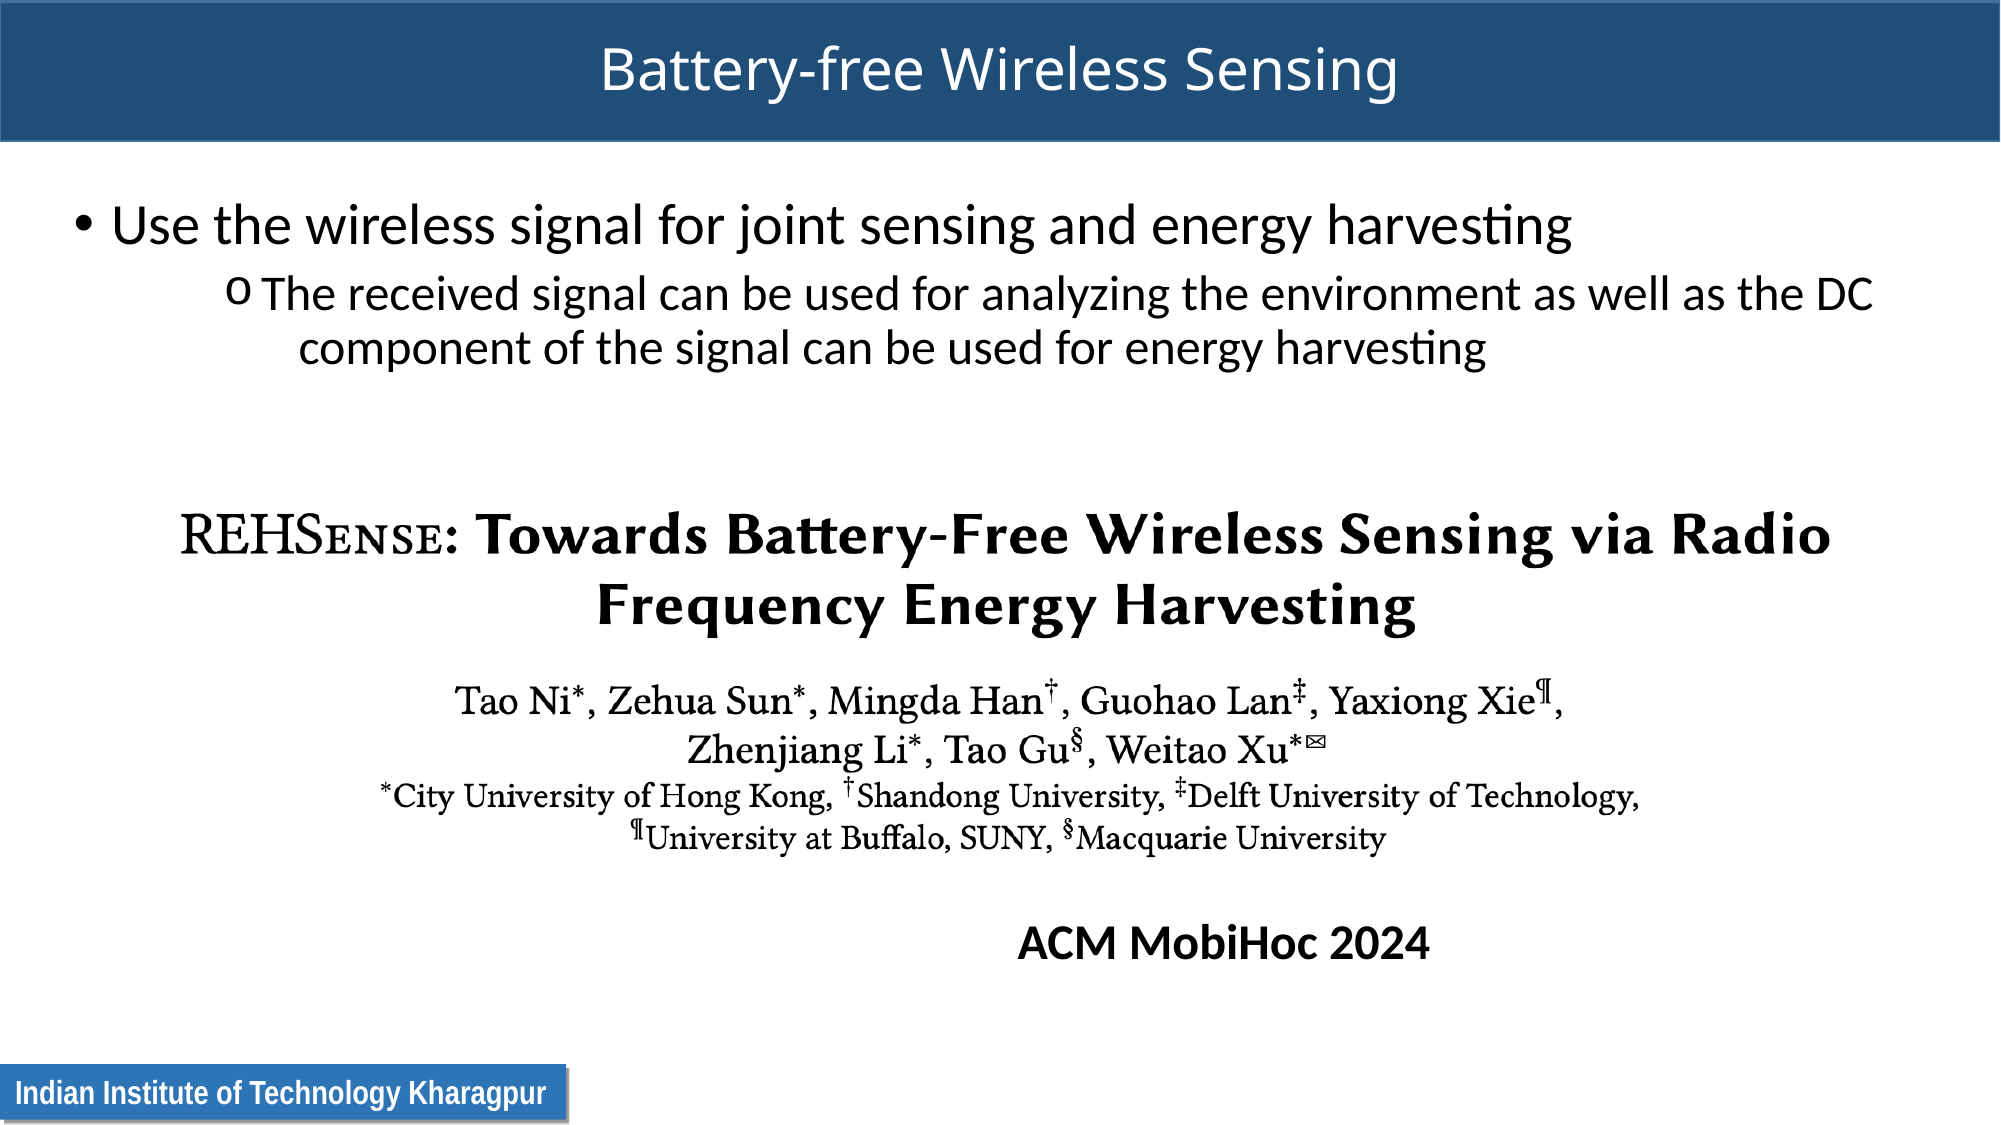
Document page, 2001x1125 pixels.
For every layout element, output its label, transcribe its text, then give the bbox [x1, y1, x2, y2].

picture [136, 455, 1876, 879]
title Battery-free Wireless Sensing [0, 1, 2000, 141]
list Use the wireless signal for joint sensing and energy harvesting The received signal can be used for analyzing the environment as well as the DC component of the signal can be used for energy harvesting [58, 186, 1954, 1065]
text_box ACM MobiHoc 2024 [1002, 902, 1751, 979]
